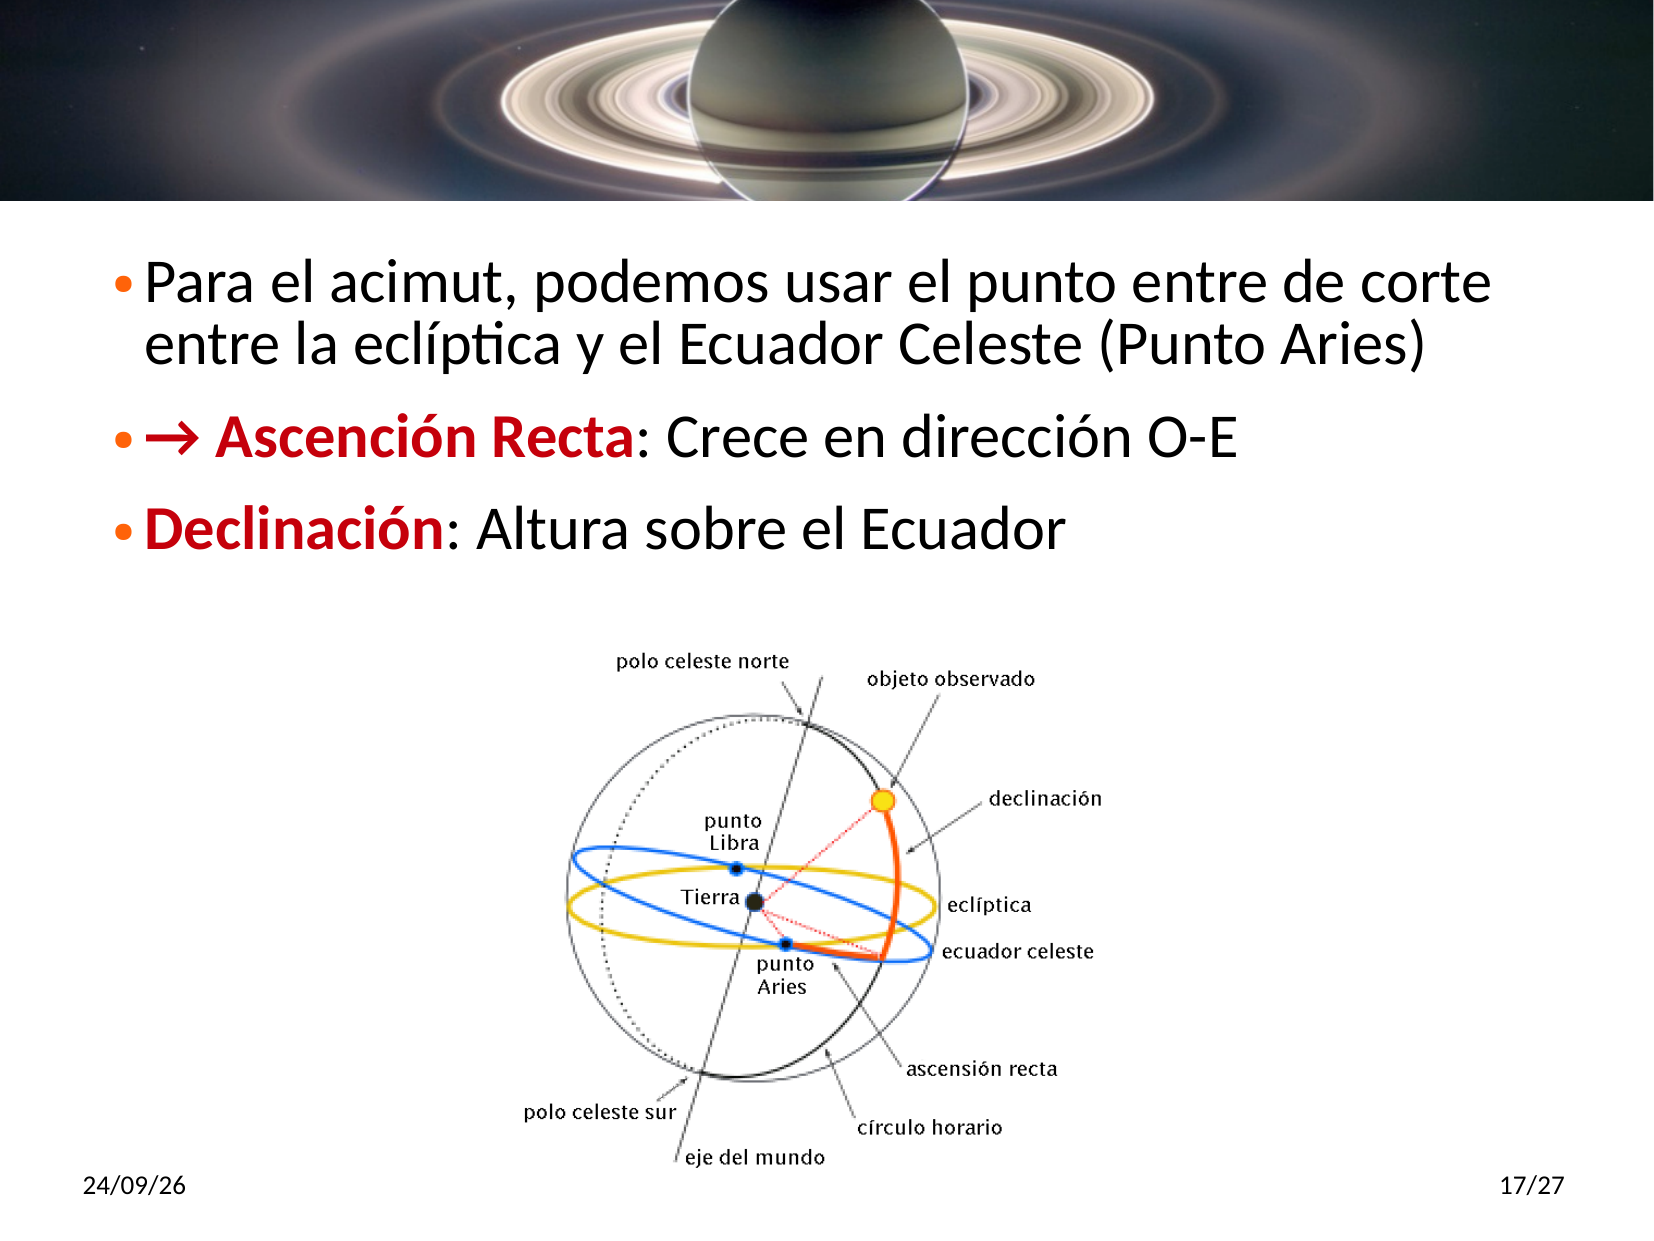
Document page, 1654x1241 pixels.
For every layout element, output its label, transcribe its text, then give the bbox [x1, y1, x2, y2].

list Para el acimut, podemos usar el punto entre de corte entre la eclíptica y el Ecuador Celeste (Punto Aries) → Ascención Recta: Crece en dirección O-E Declinación: Altura sobre el Ecuador [82, 255, 1571, 1171]
picture [0, 0, 1654, 201]
picture [488, 624, 1141, 1201]
